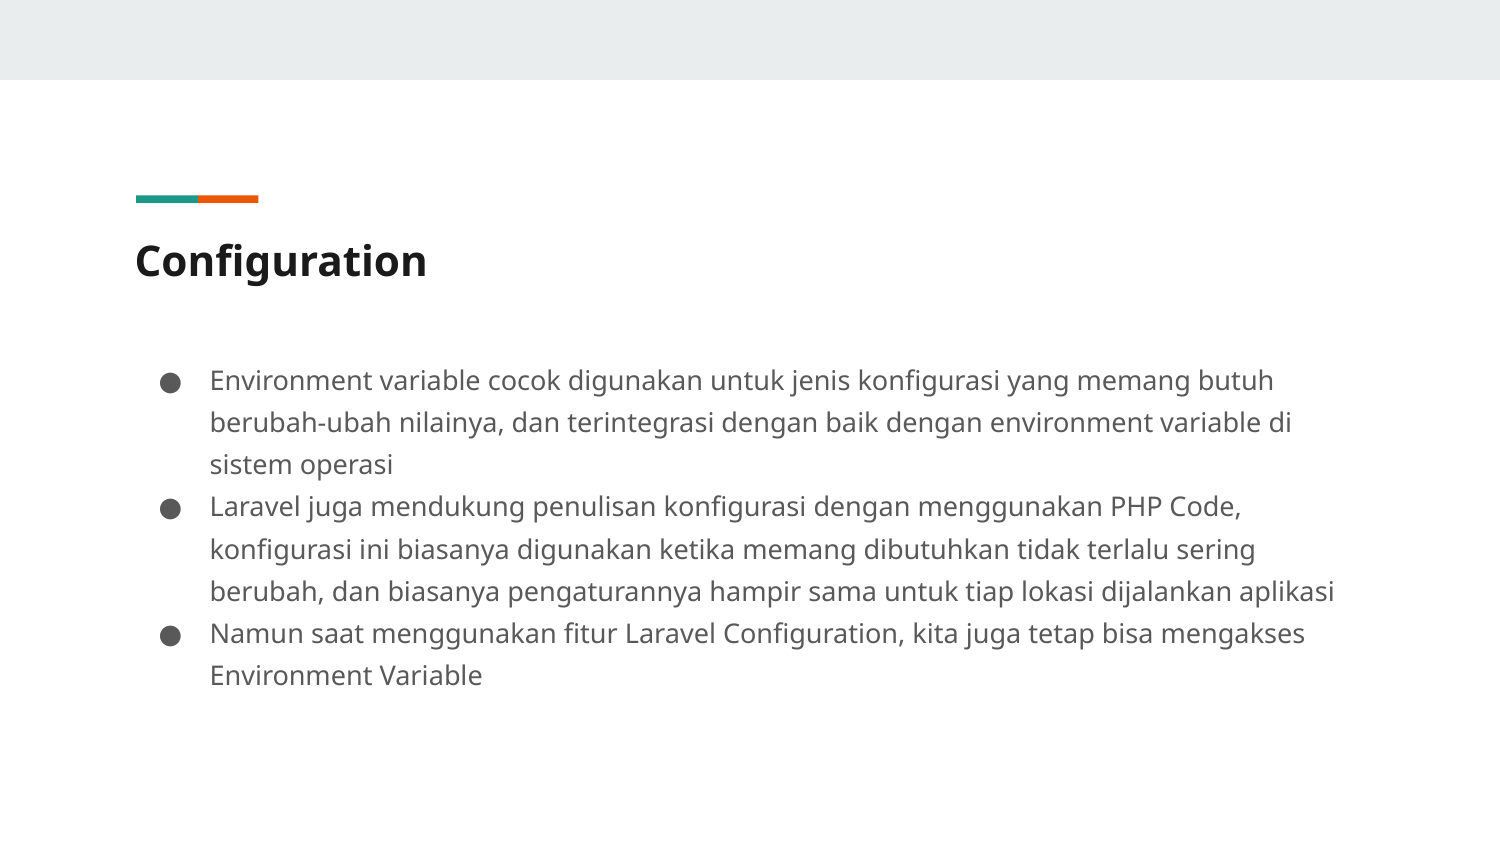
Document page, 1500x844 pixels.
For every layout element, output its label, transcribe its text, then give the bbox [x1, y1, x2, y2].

list Environment variable cocok digunakan untuk jenis konfigurasi yang memang butuh berubah-ubah nilainya, dan terintegrasi dengan baik dengan environment variable di sistem operasi Laravel juga mendukung penulisan konfigurasi dengan menggunakan PHP Code, konfigurasi ini biasanya digunakan ketika memang dibutuhkan tidak terlalu sering berubah, dan biasanya pengaturannya hampir sama untuk tiap lokasi dijalankan aplikasi Namun saat menggunakan fitur Laravel Configuration, kita juga tetap bisa mengakses Environment Variable [119, 341, 1381, 712]
title Configuration [119, 216, 1381, 305]
